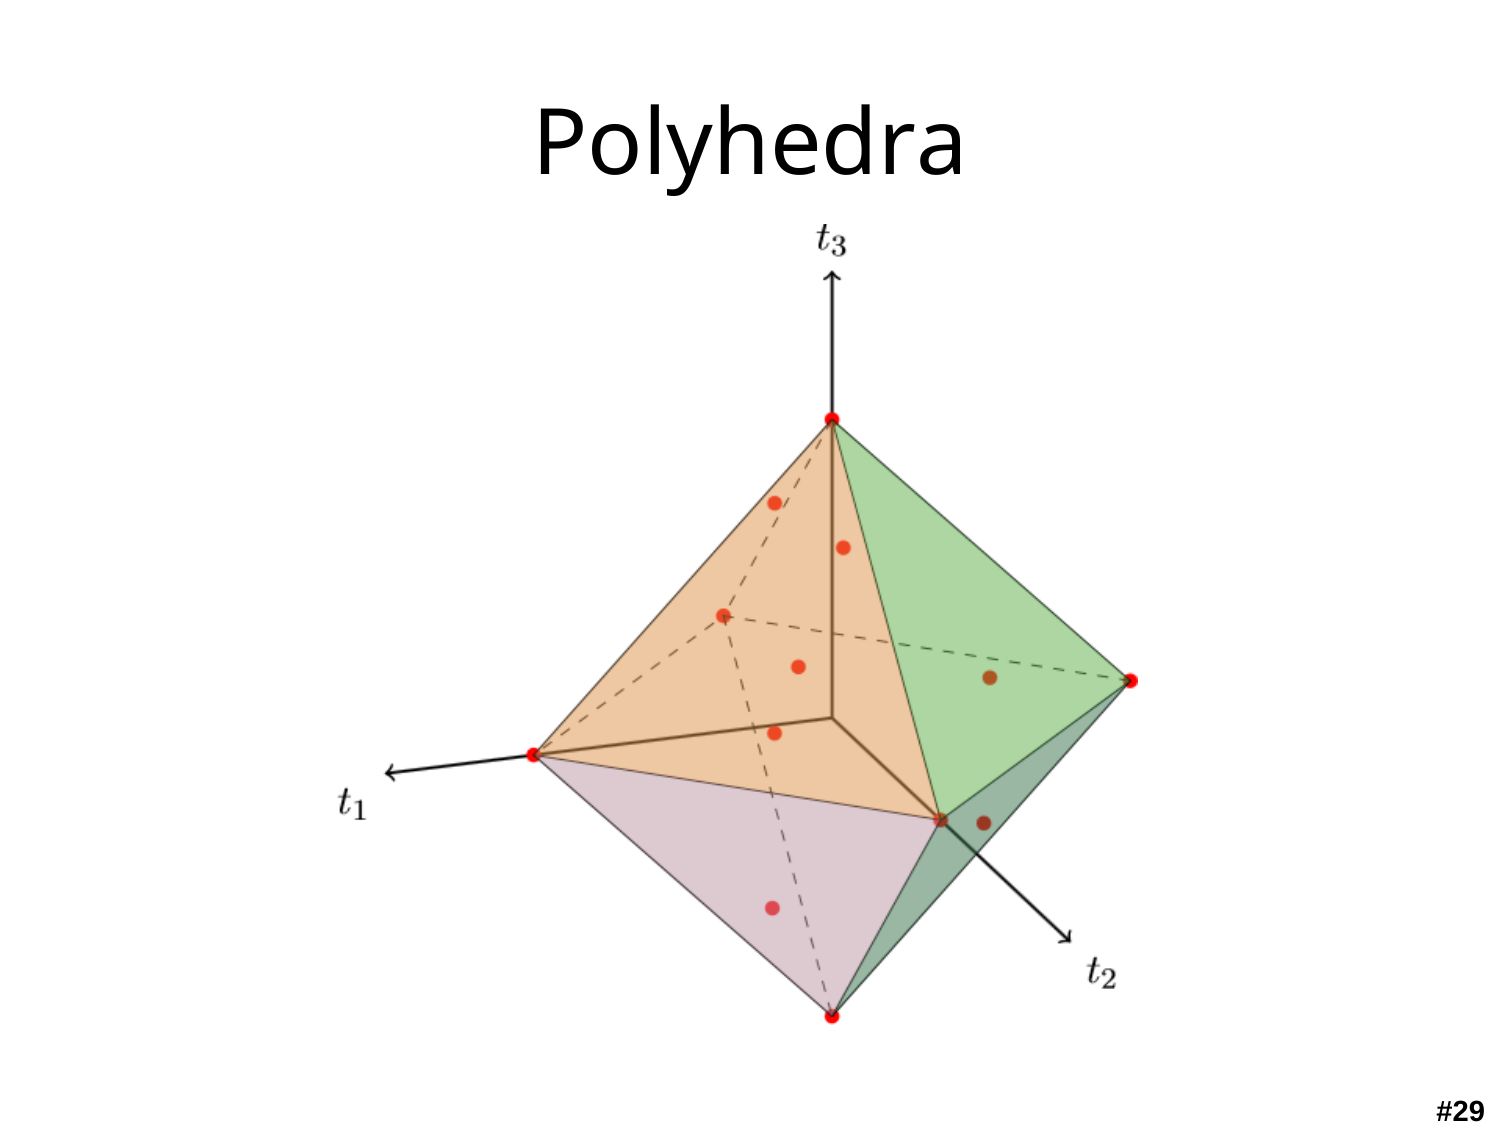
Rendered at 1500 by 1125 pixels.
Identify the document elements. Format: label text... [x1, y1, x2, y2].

title Polyhedra [24, 45, 1476, 233]
picture [337, 224, 1138, 1025]
